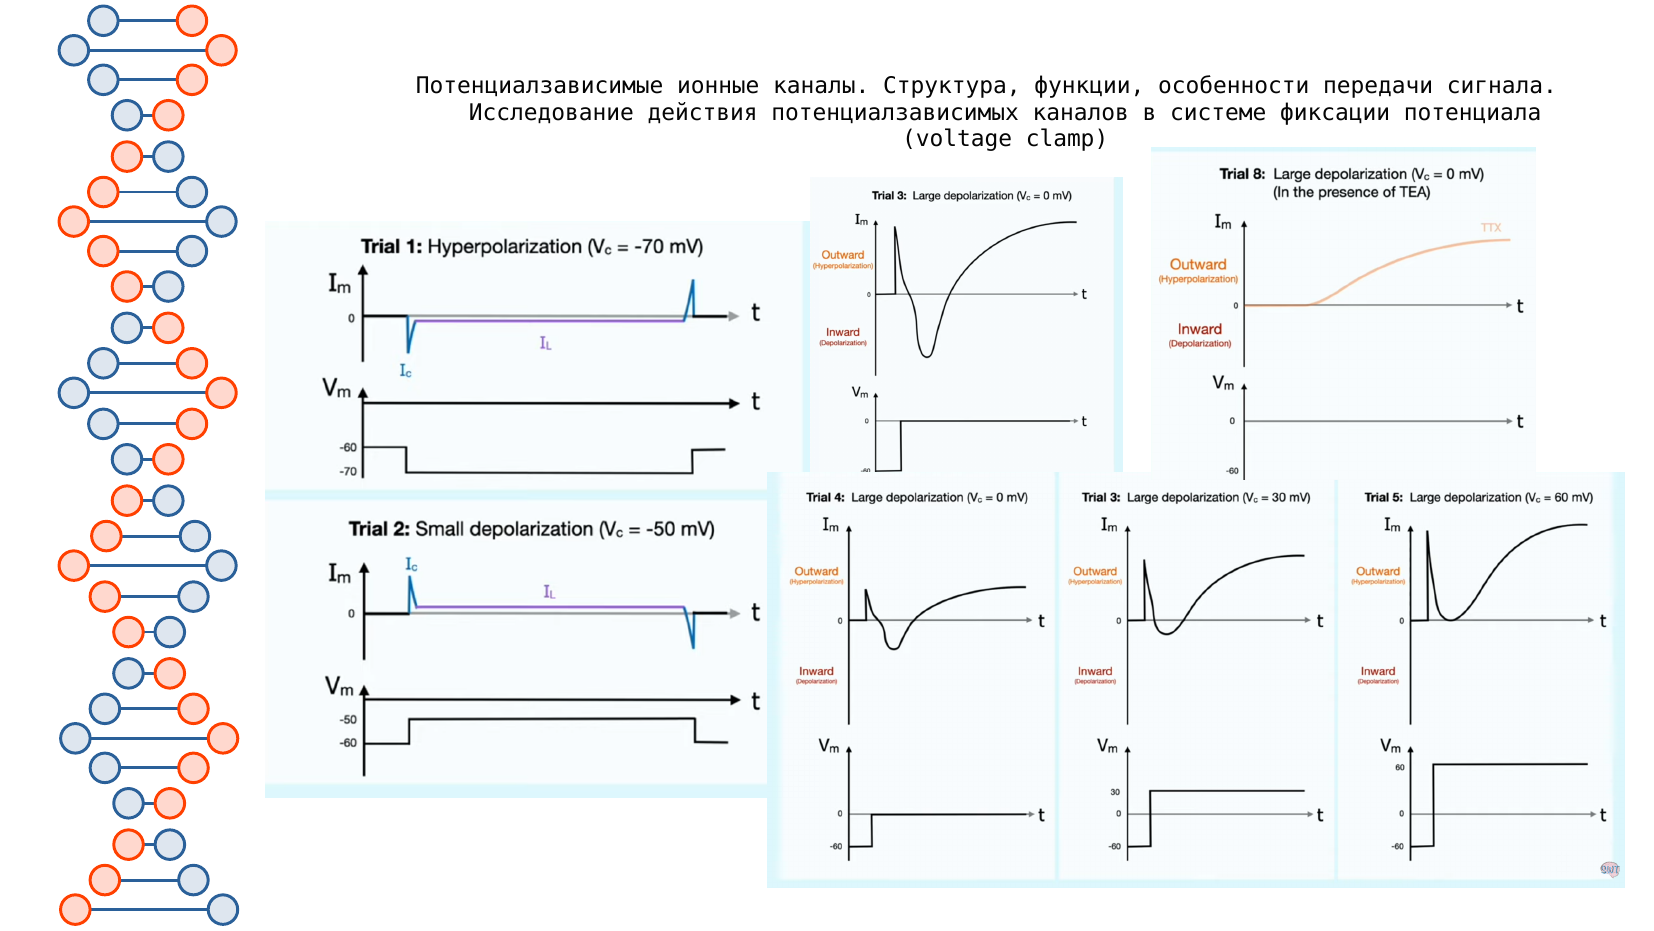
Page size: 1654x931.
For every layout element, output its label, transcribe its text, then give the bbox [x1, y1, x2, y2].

picture [265, 147, 1625, 888]
title Потенциалзависимые ионные каналы. Структура, функции, особенности передачи сигнала. Исследование действия потенциалзависимых каналов в системе фиксации потенциала (voltage clamp) [265, 35, 1595, 189]
